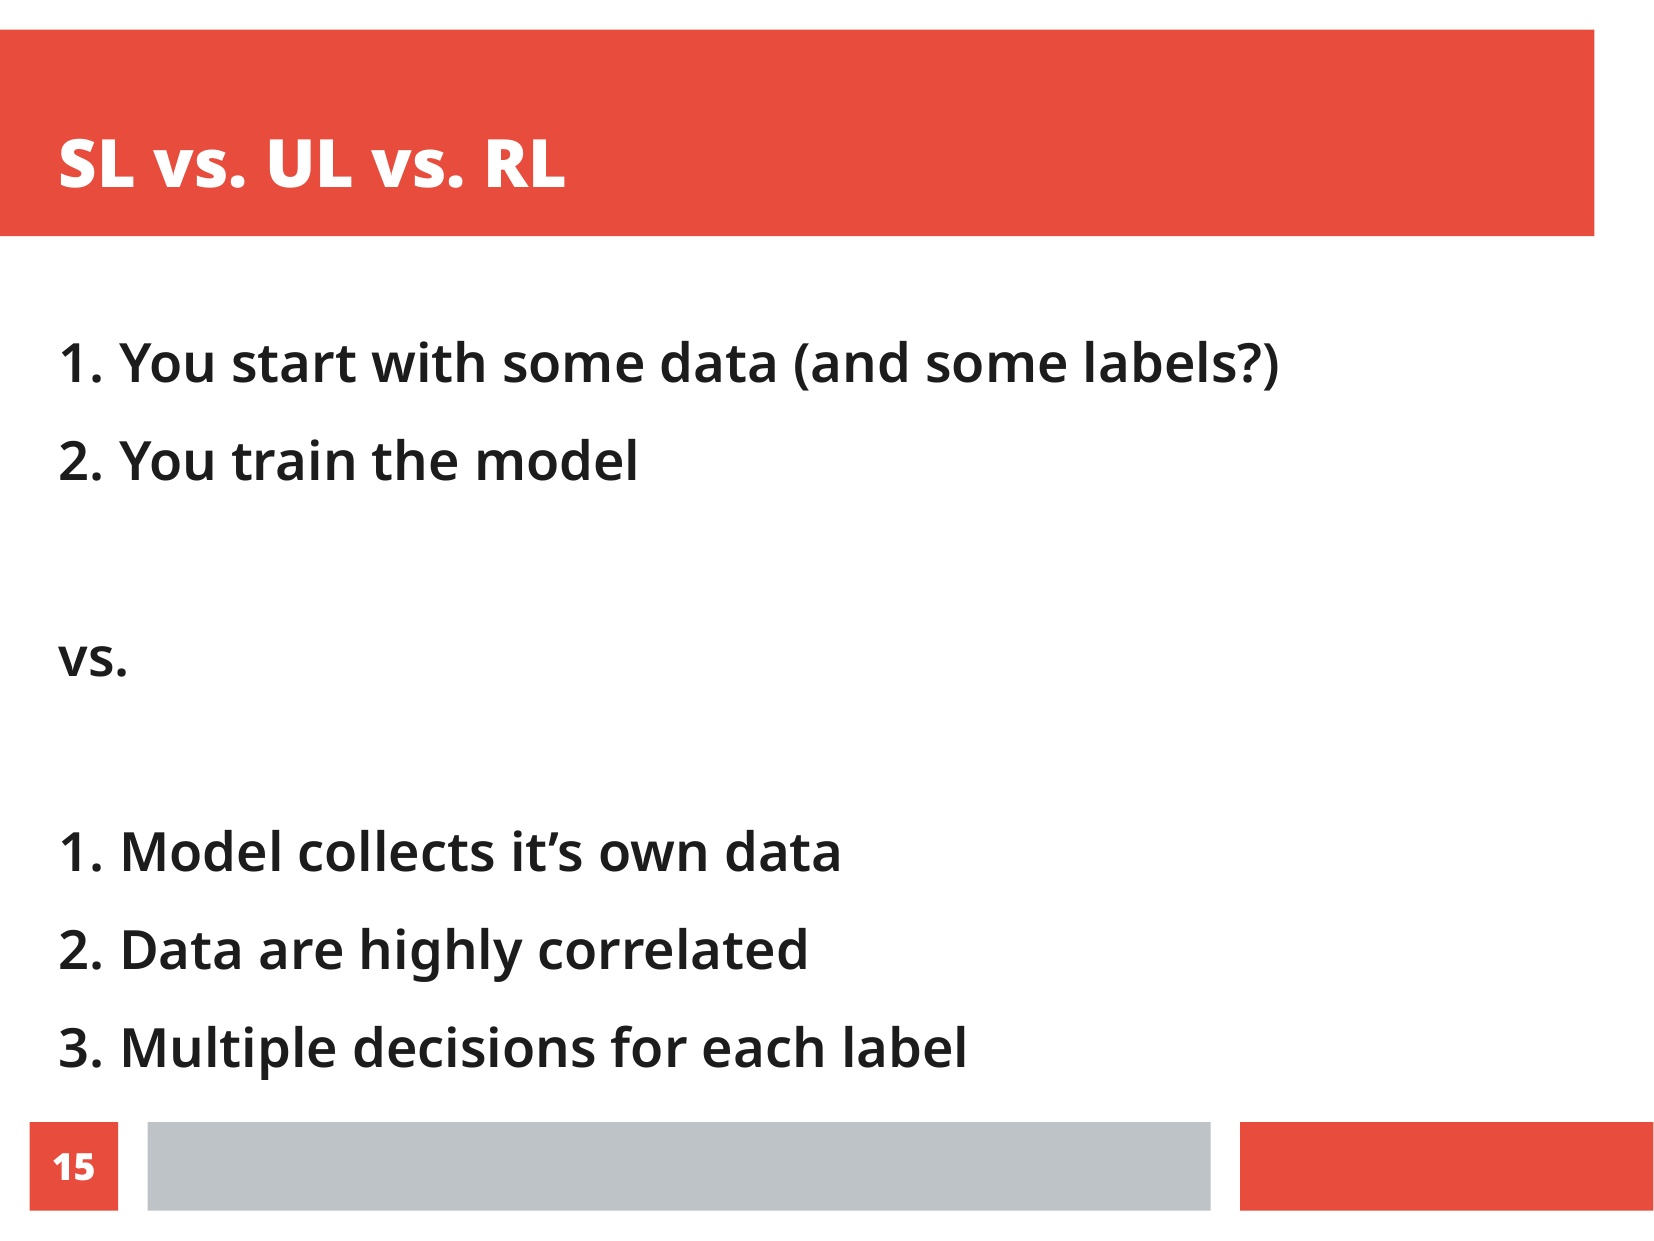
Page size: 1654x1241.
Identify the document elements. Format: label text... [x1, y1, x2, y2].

title SL vs. UL vs. RL [59, 59, 1595, 207]
list 1. You start with some data (and some labels?) 2. You train the model vs. 1. Model collects it’s own data 2. Data are highly correlated 3. Multiple decisions for each label [59, 324, 1565, 1093]
